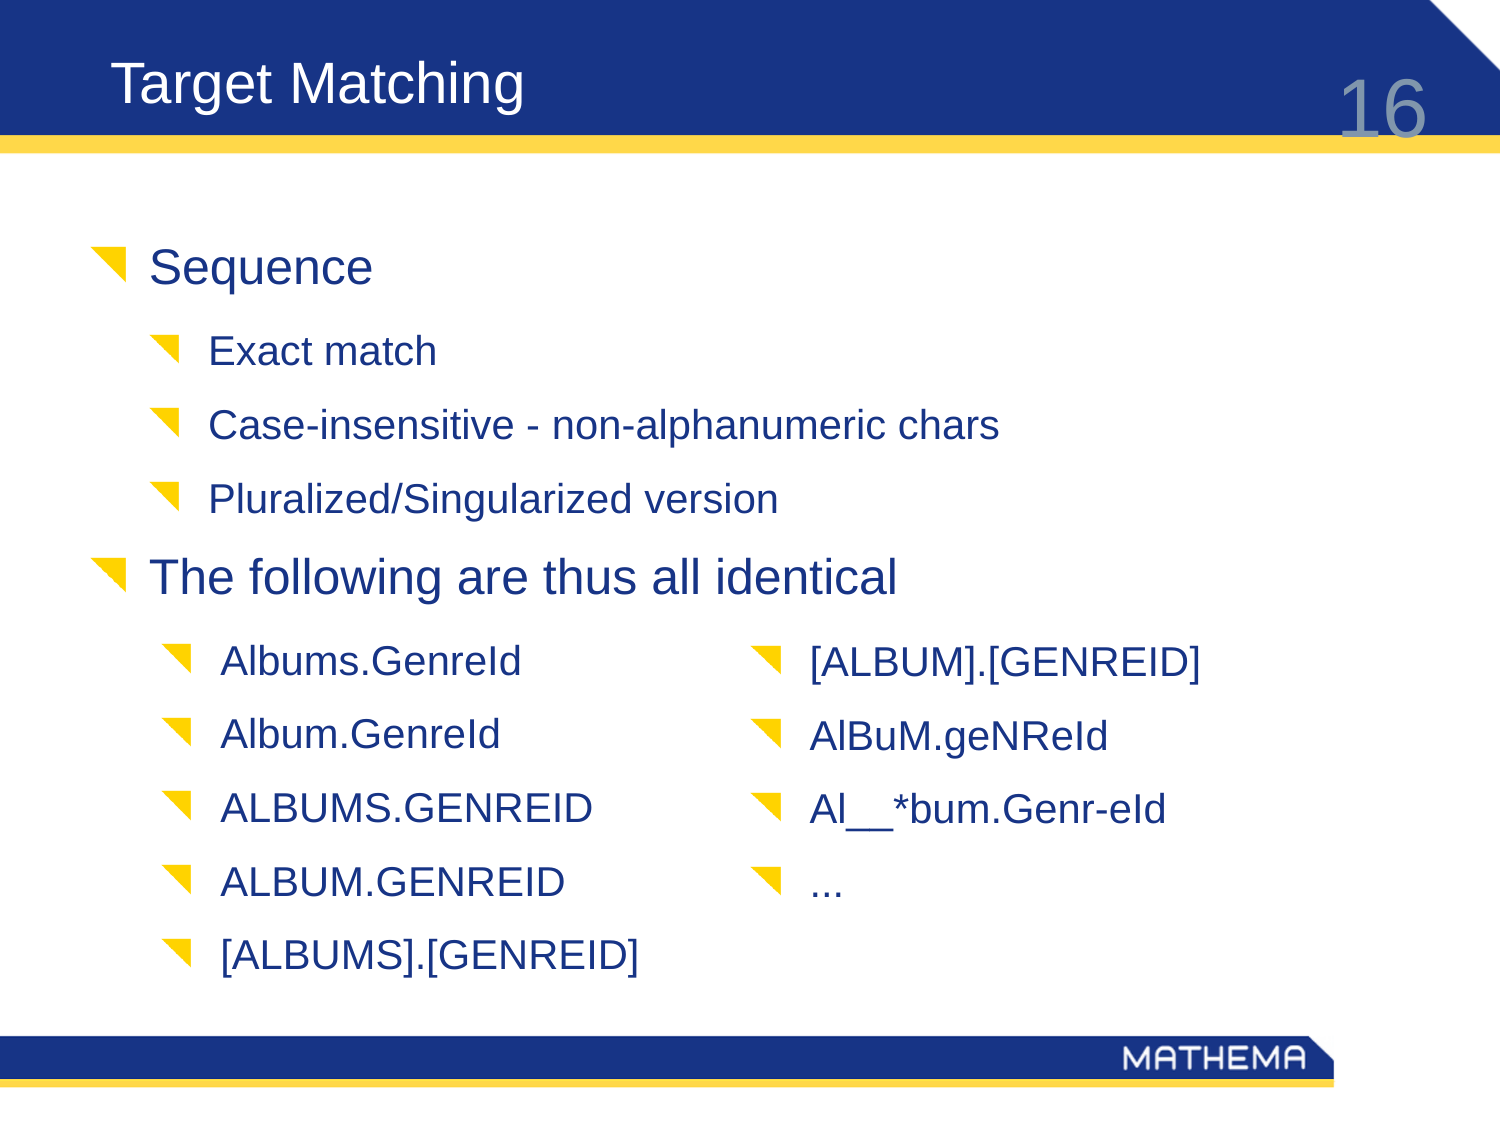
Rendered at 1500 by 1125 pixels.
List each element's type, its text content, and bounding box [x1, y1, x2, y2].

list [ALBUM].[GENREID] AlBuM.geNReId Al__*bum.Genr-eId ... [676, 970, 1371, 1052]
list Sequence Exact match Case-insensitive - non-alphanumeric chars Pluralized/Singularized version The following are thus all identical [75, 227, 1426, 970]
list Albums.GenreId Album.GenreId ALBUMS.GENREID ALBUM.GENREID [ALBUMS].[GENREID] [87, 970, 676, 1049]
title Target Matching [75, 0, 1426, 174]
picture [0, 0, 1500, 1125]
